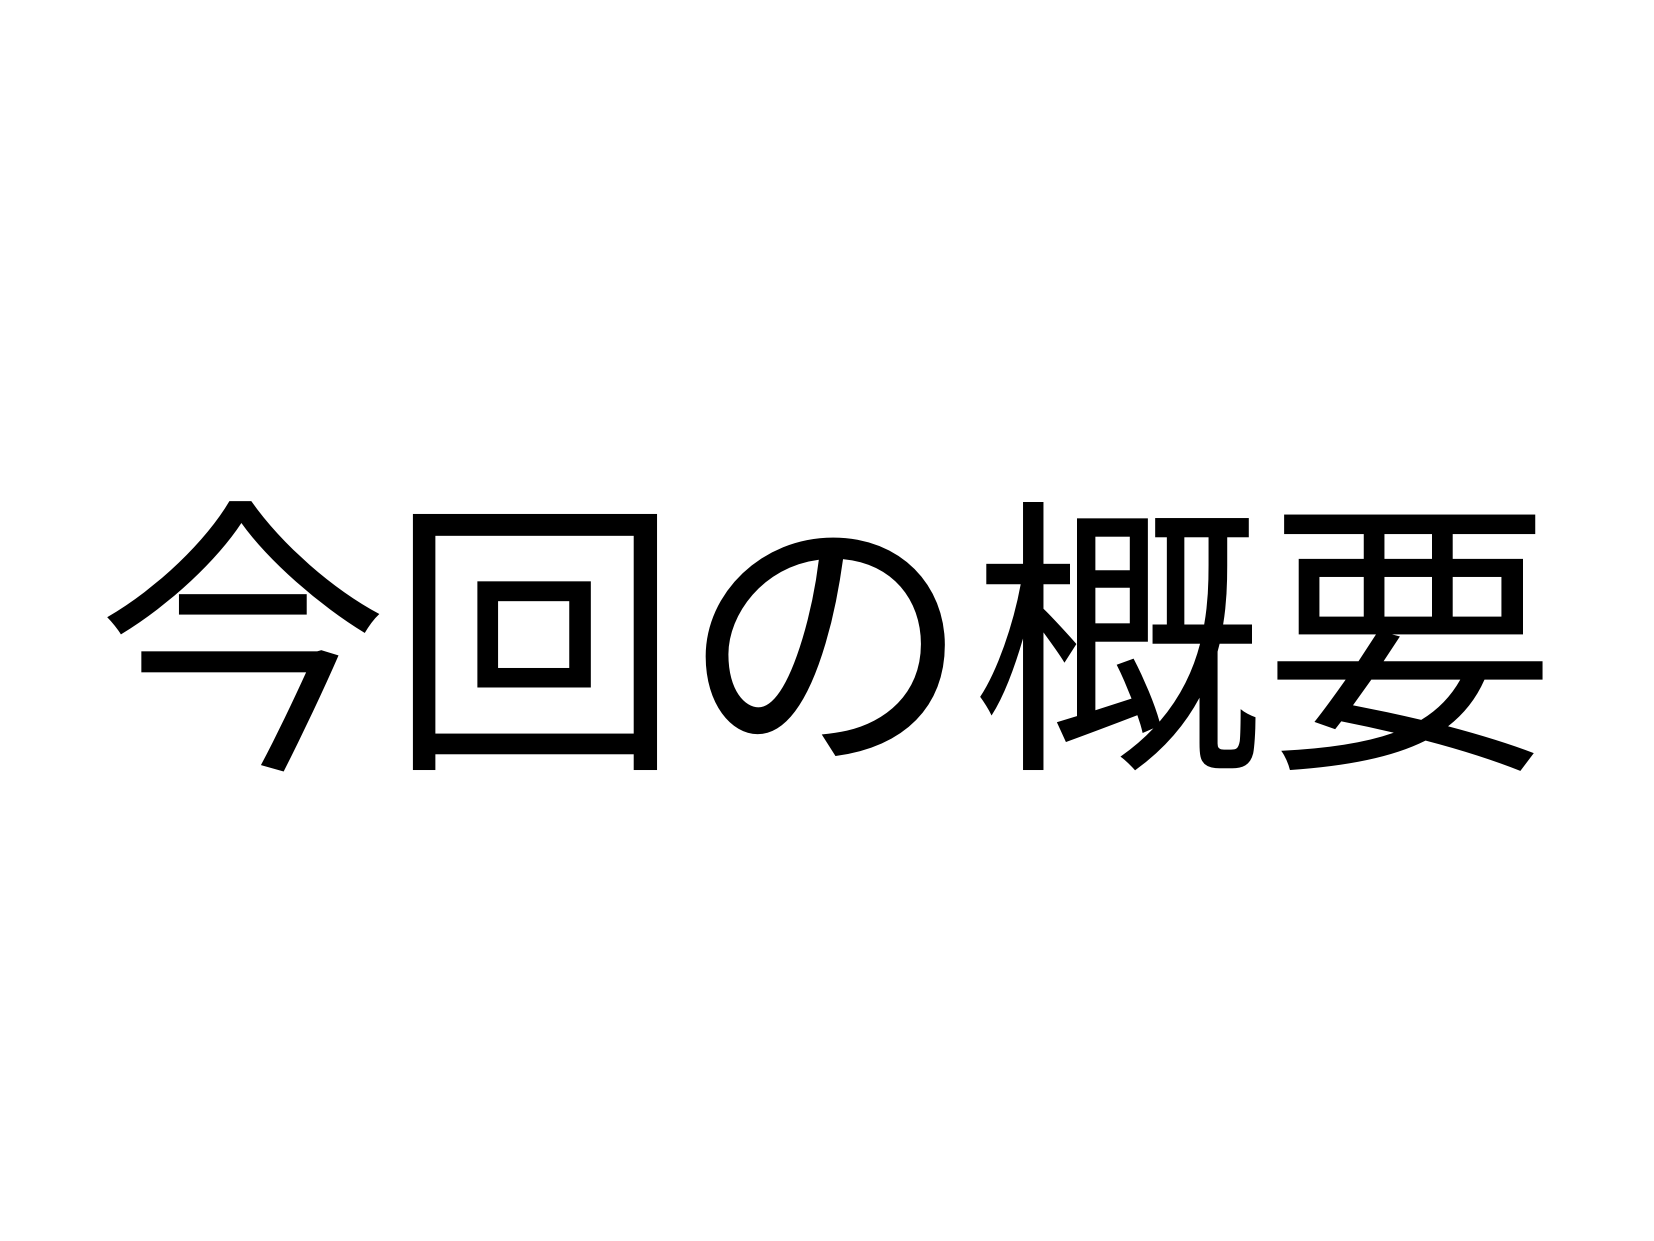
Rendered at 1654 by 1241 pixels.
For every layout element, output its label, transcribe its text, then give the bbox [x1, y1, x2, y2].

title 今回の概要 [82, 401, 1571, 839]
